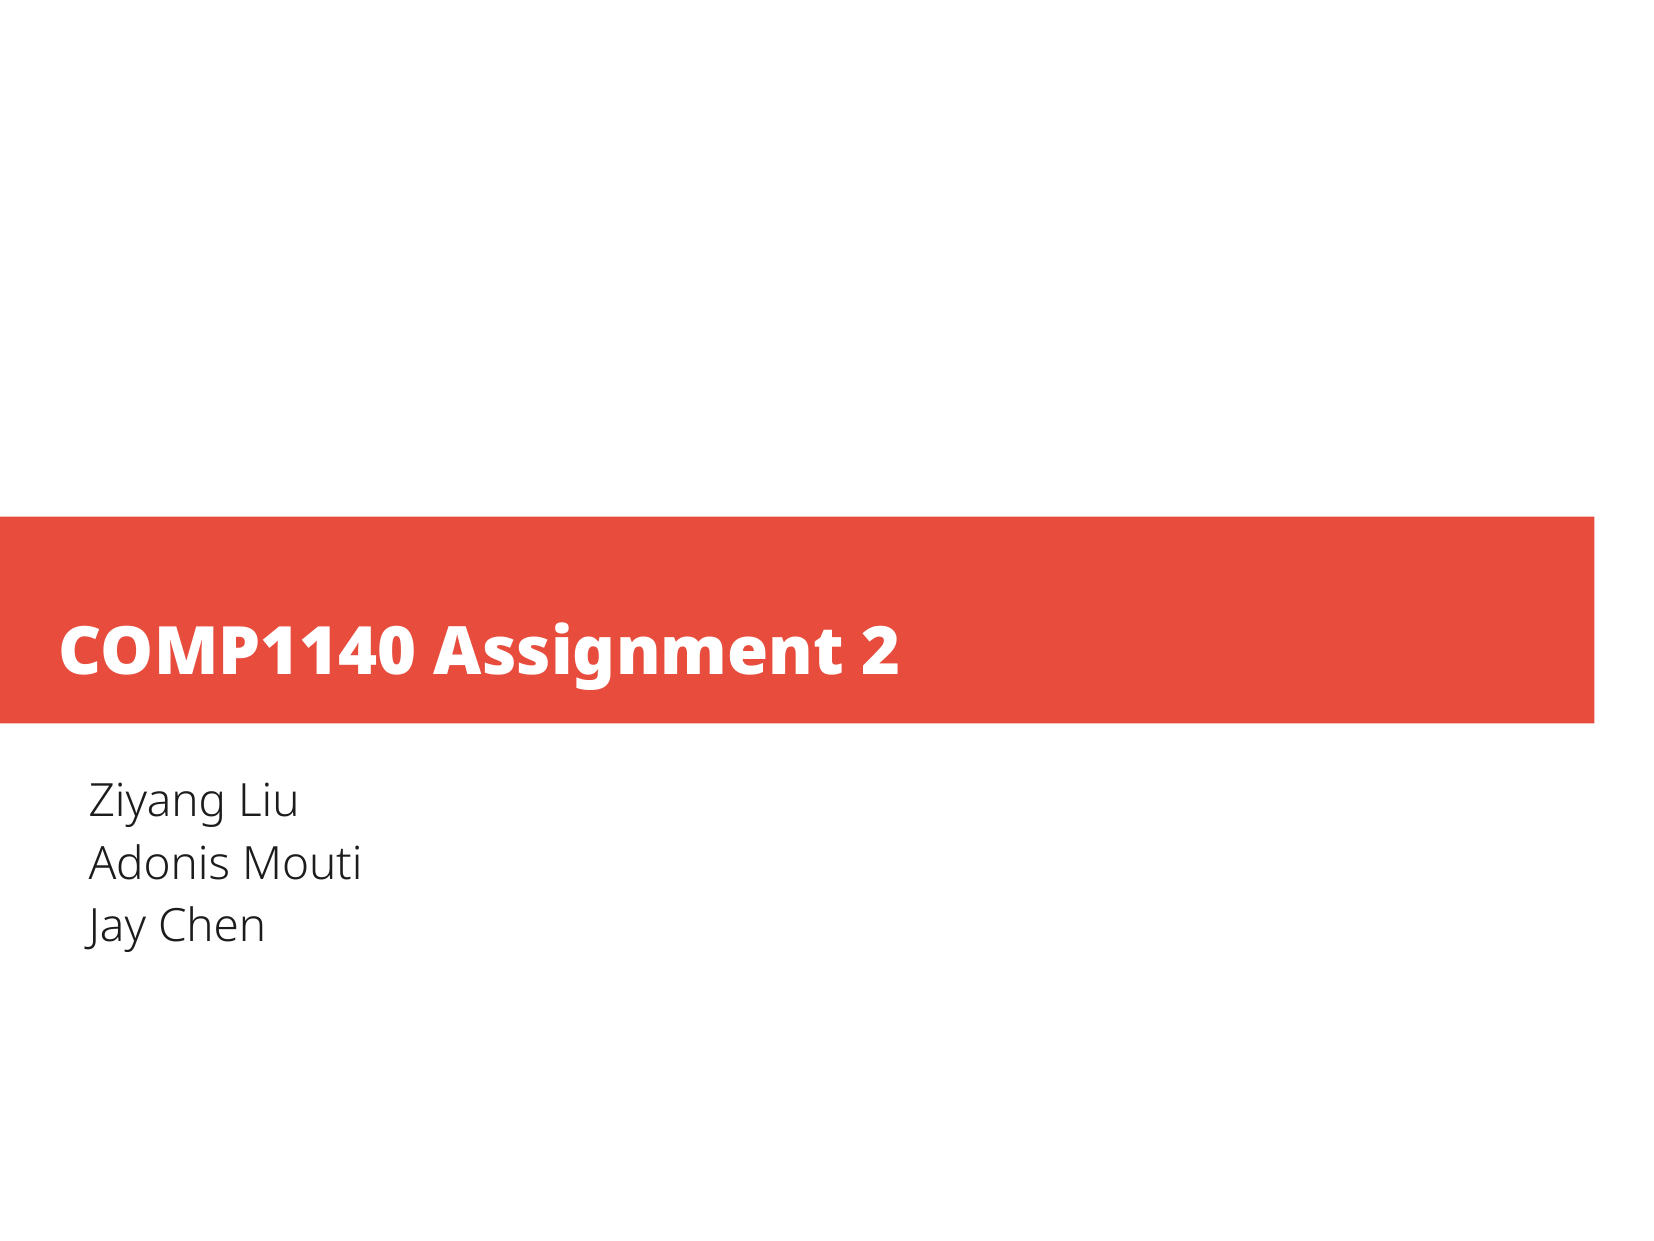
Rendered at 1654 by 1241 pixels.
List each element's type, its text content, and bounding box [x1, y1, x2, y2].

title COMP1140 Assignment 2 [59, 546, 1595, 694]
subtitle Ziyang Liu Adonis Mouti Jay Chen [88, 767, 1595, 1182]
